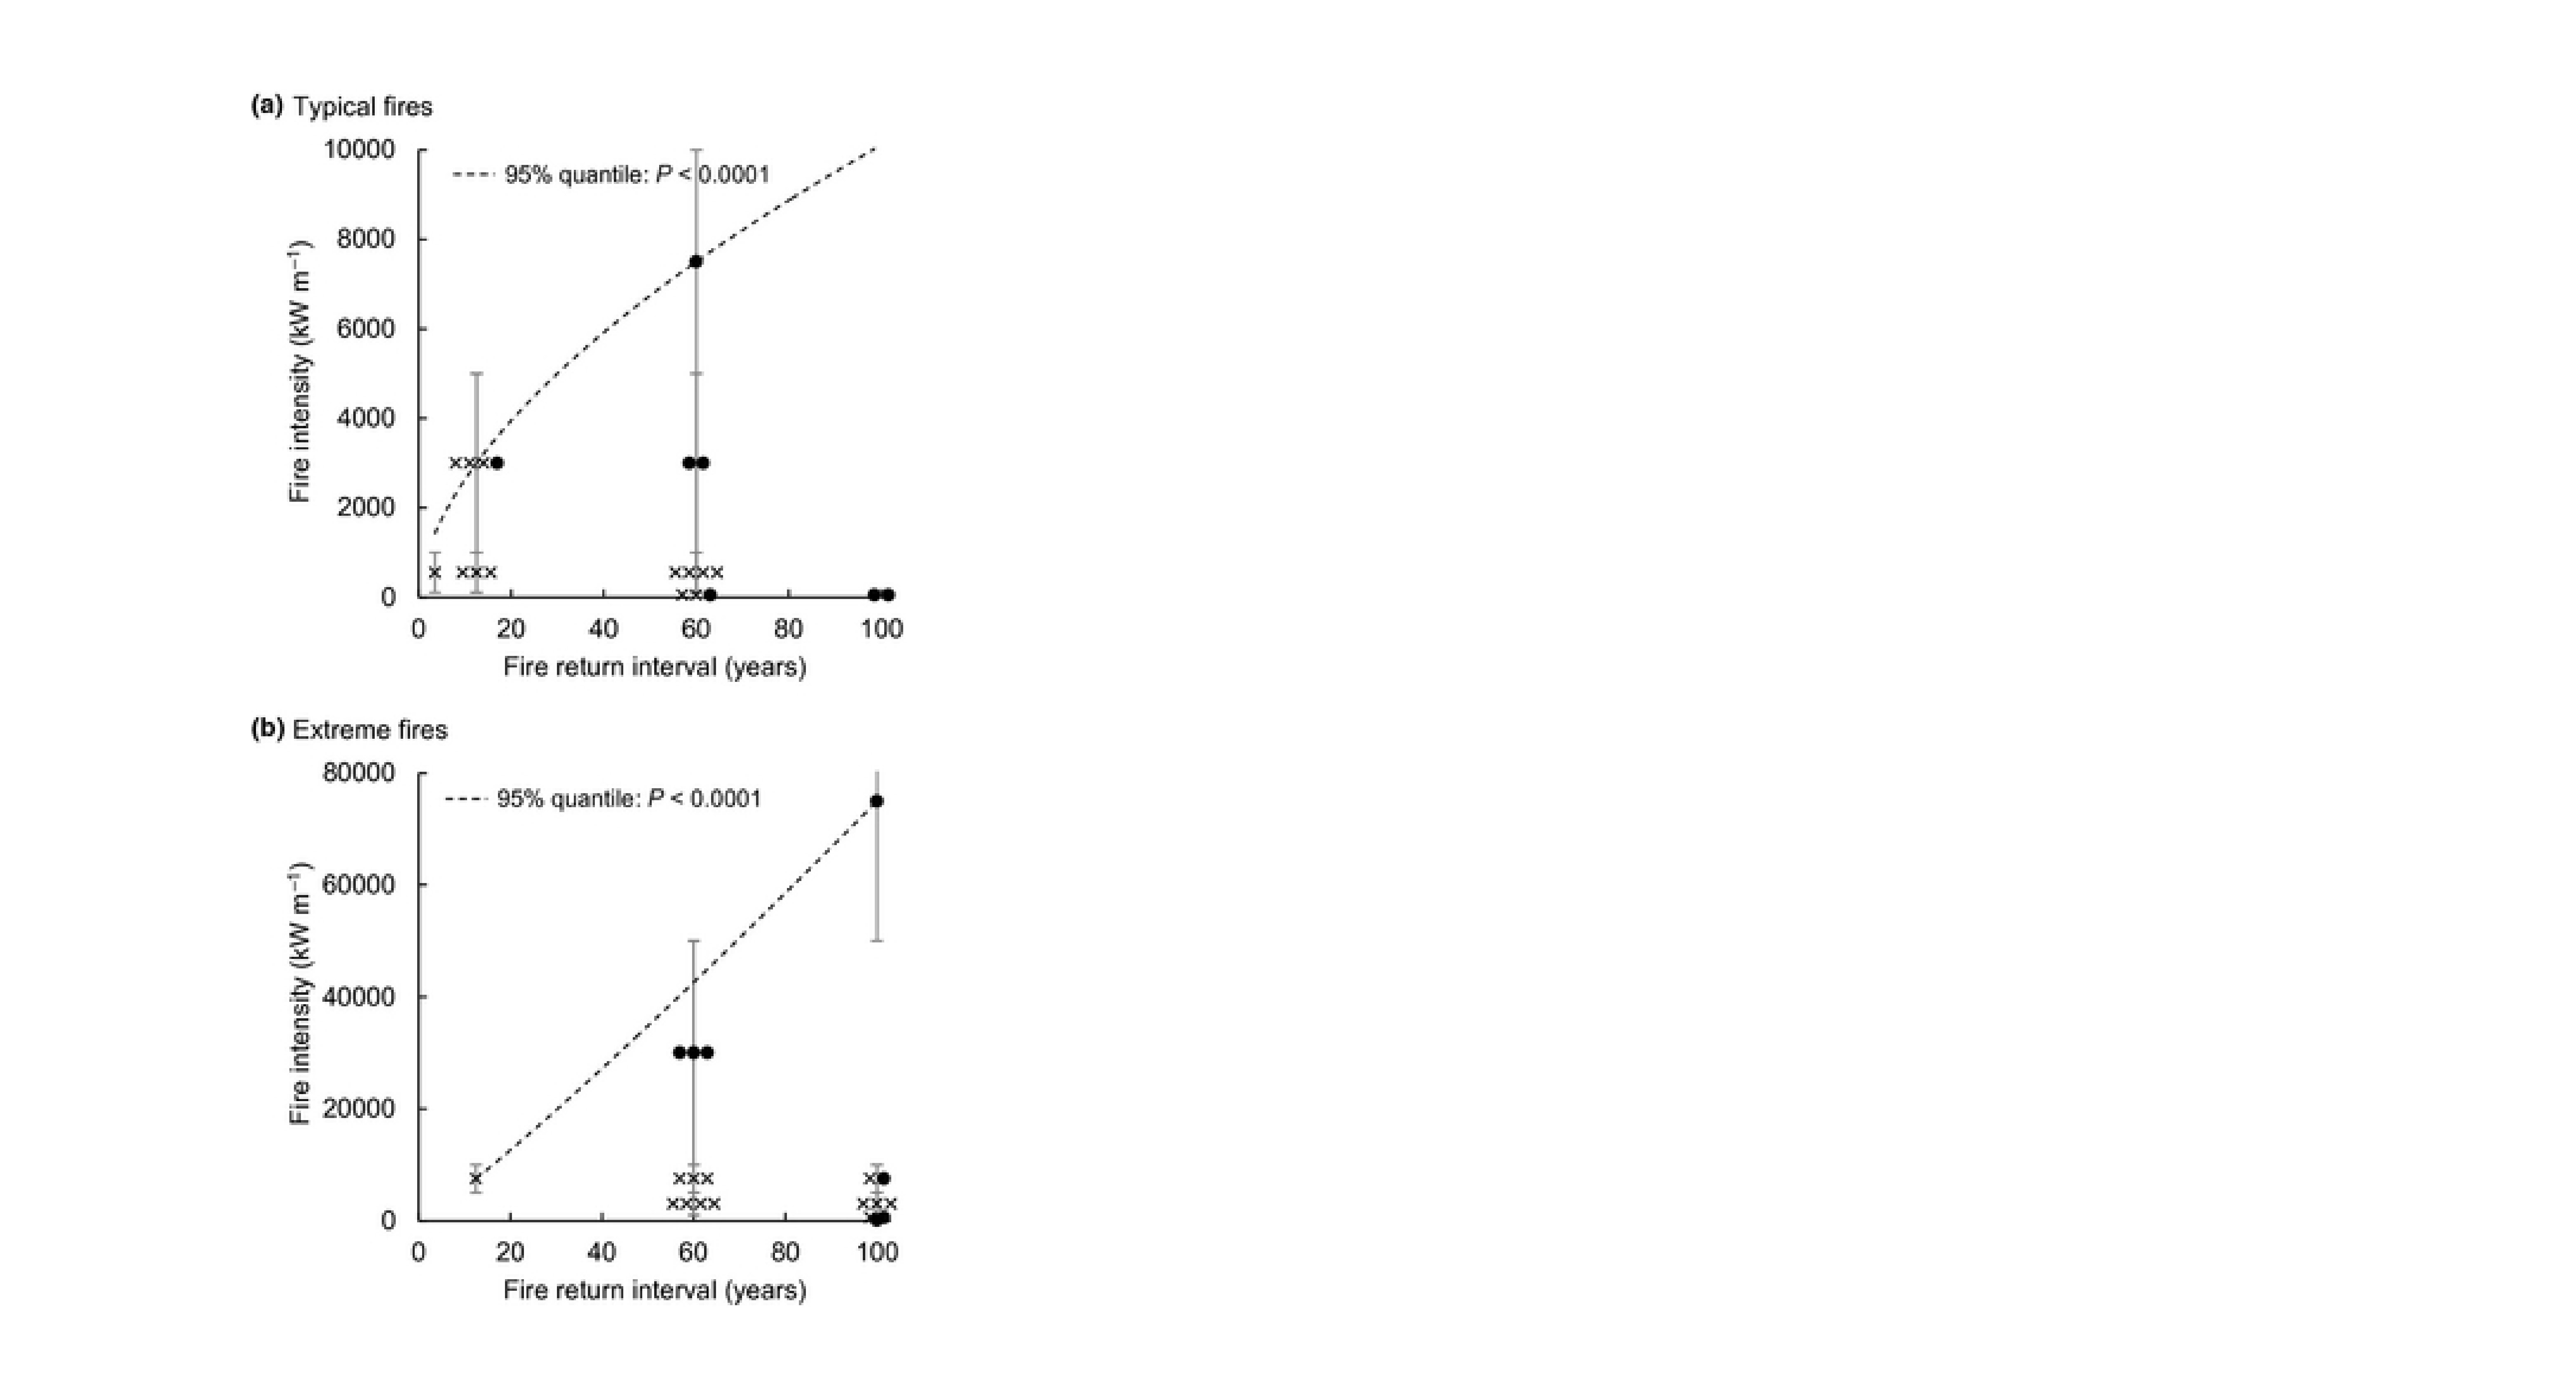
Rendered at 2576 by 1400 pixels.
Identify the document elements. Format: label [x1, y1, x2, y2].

picture [251, 89, 906, 1308]
